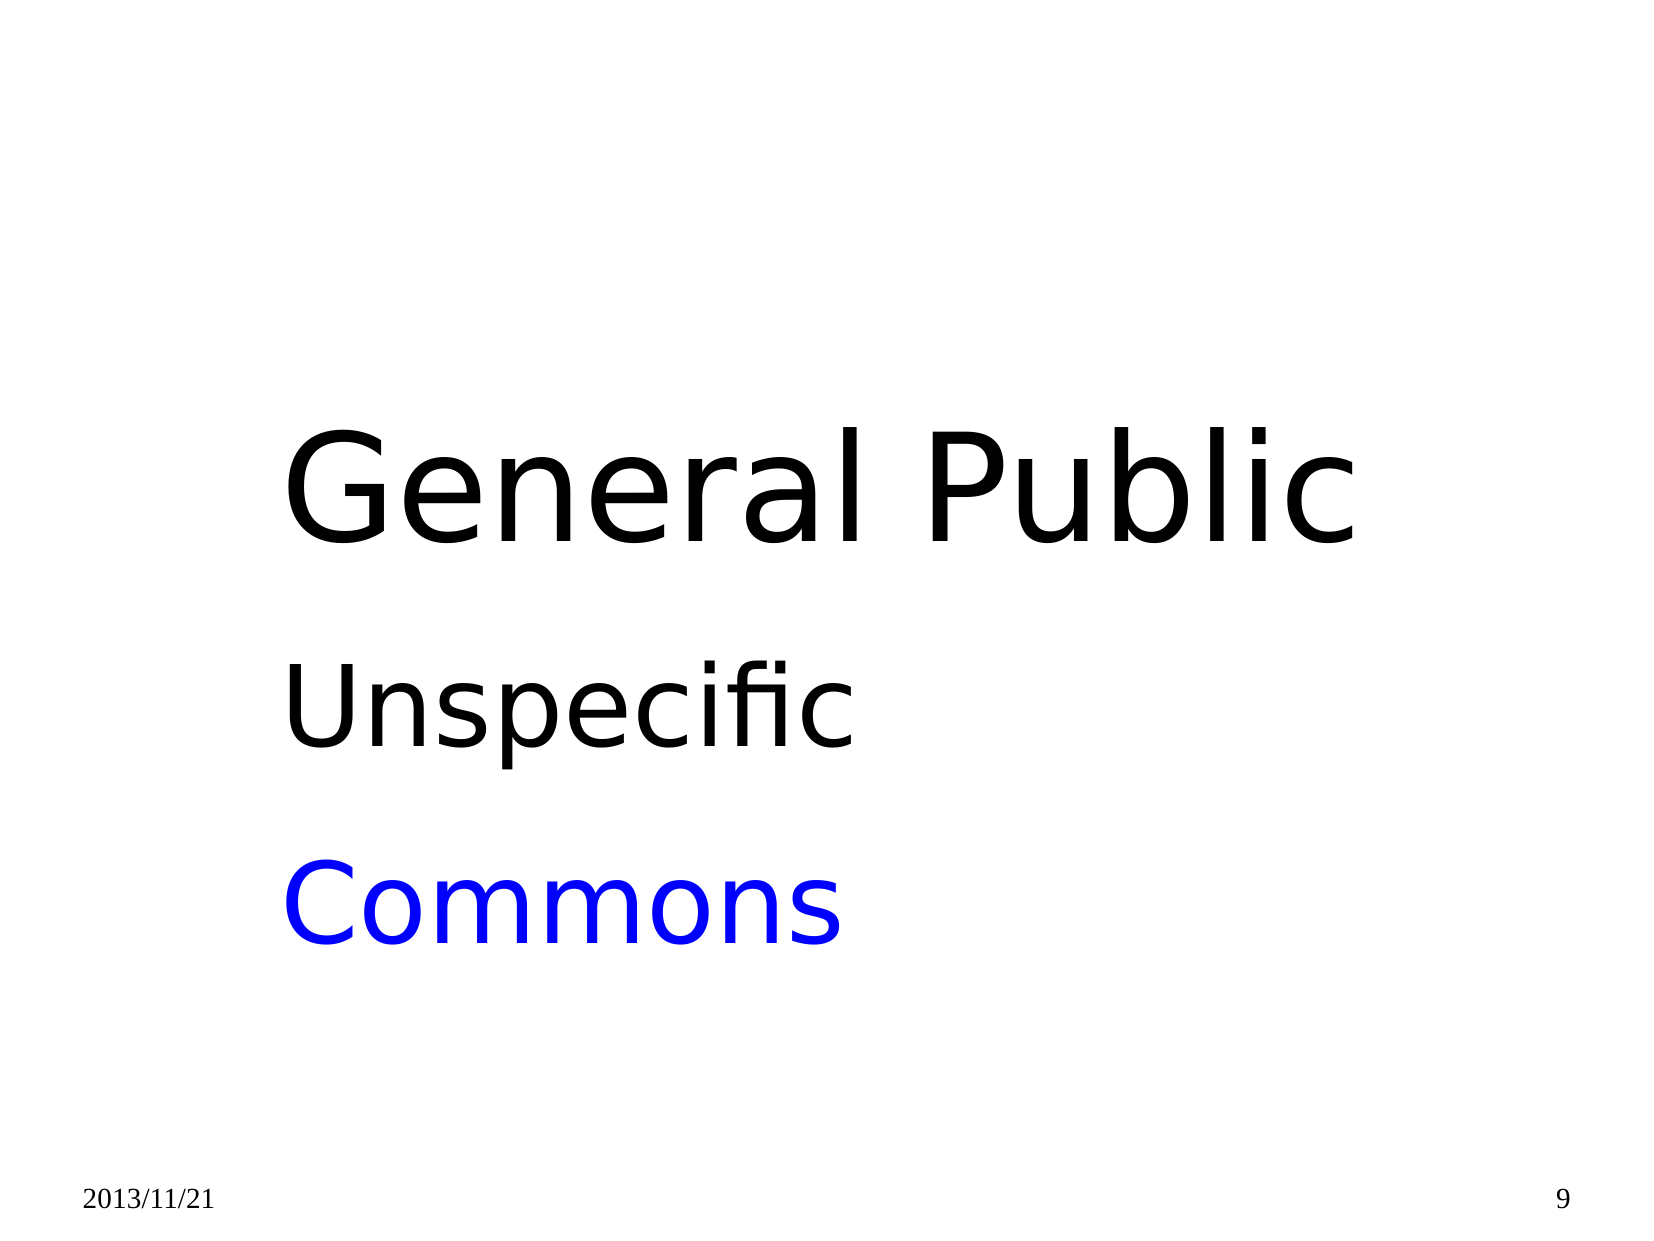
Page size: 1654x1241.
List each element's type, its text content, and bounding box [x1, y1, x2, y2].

text_box General Public Unspecific Commons [265, 307, 1418, 696]
